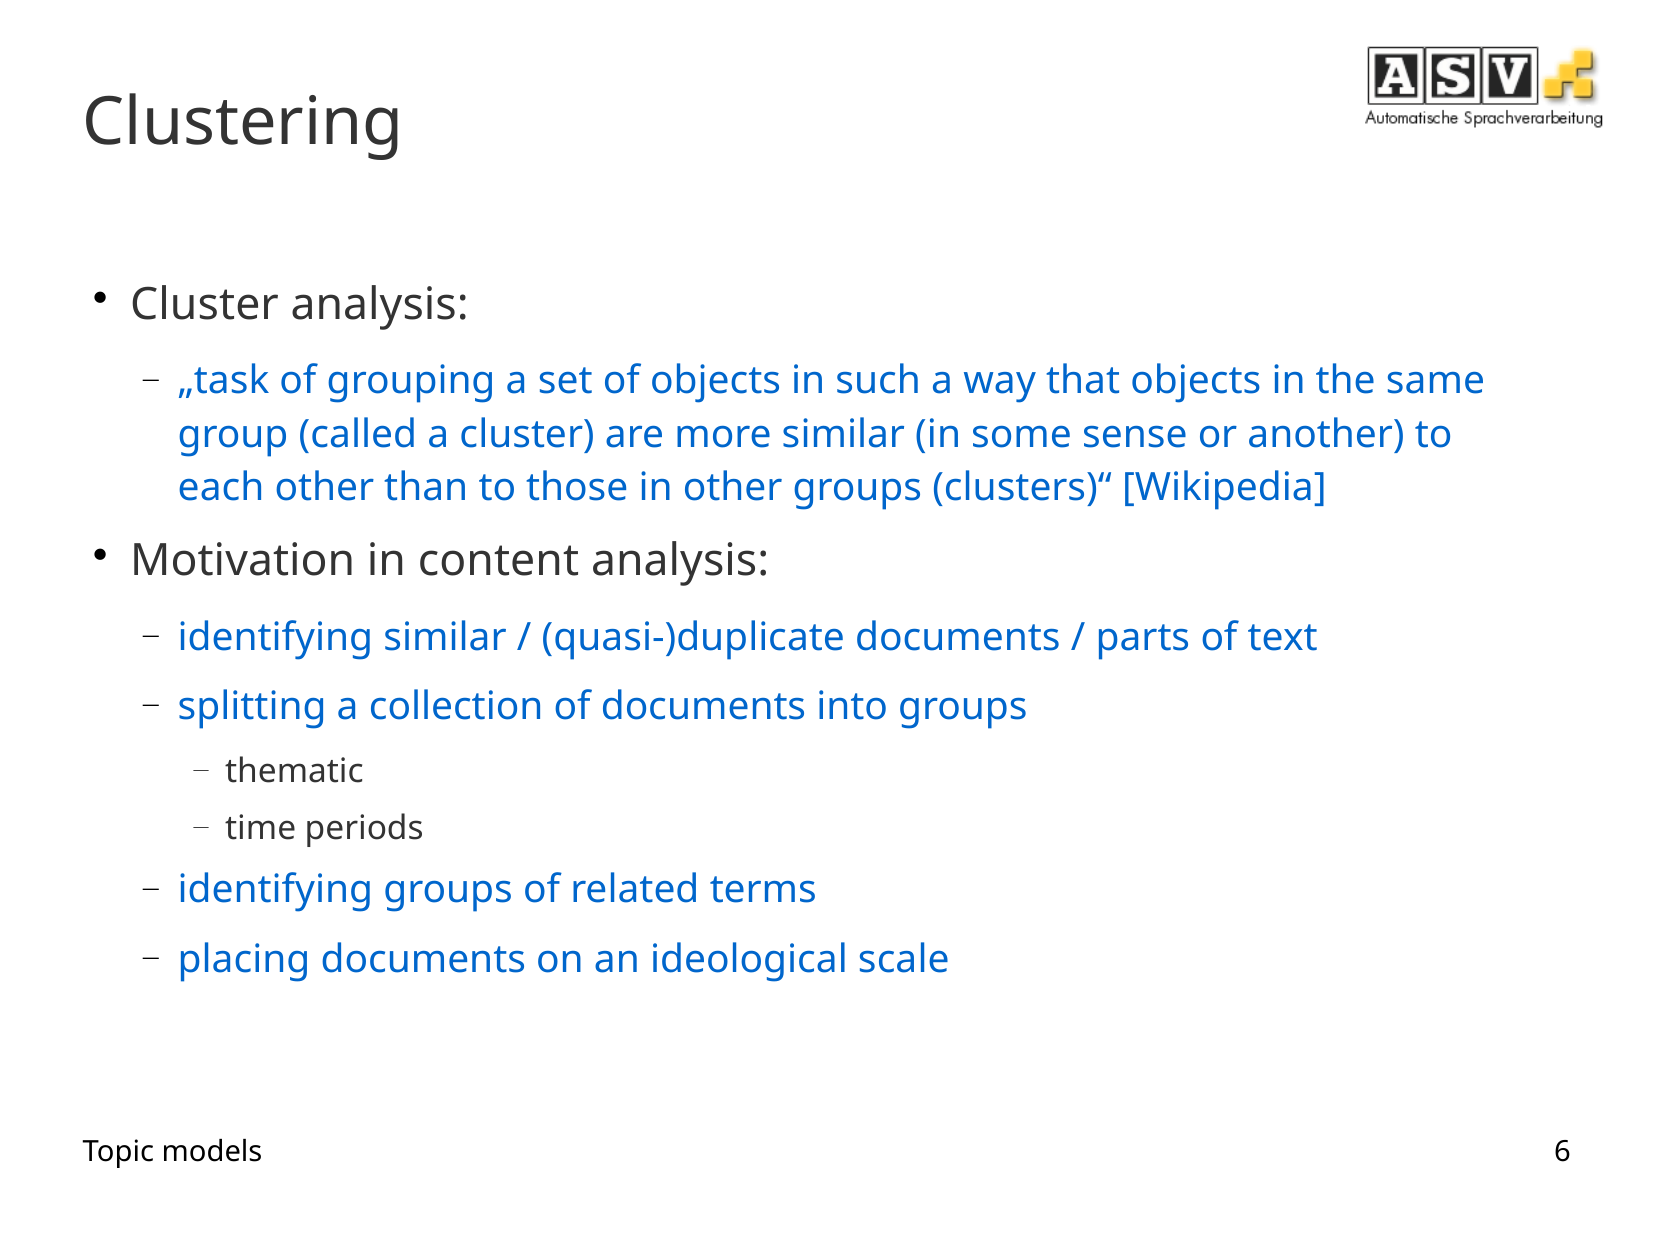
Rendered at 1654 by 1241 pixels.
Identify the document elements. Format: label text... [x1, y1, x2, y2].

picture [1364, 43, 1605, 129]
list Cluster analysis: „task of grouping a set of objects in such a way that objects in the same group (called a cluster) are more similar (in some sense or another) to each other than to those in other groups (clusters)“ [Wikipedia] Motivation in content analysis: identifying similar / (quasi-)duplicate documents / parts of text splitting a collection of documents into groups thematic time periods identifying groups of related terms placing documents on an ideological scale [82, 271, 1538, 991]
title Clustering [82, 49, 1347, 189]
